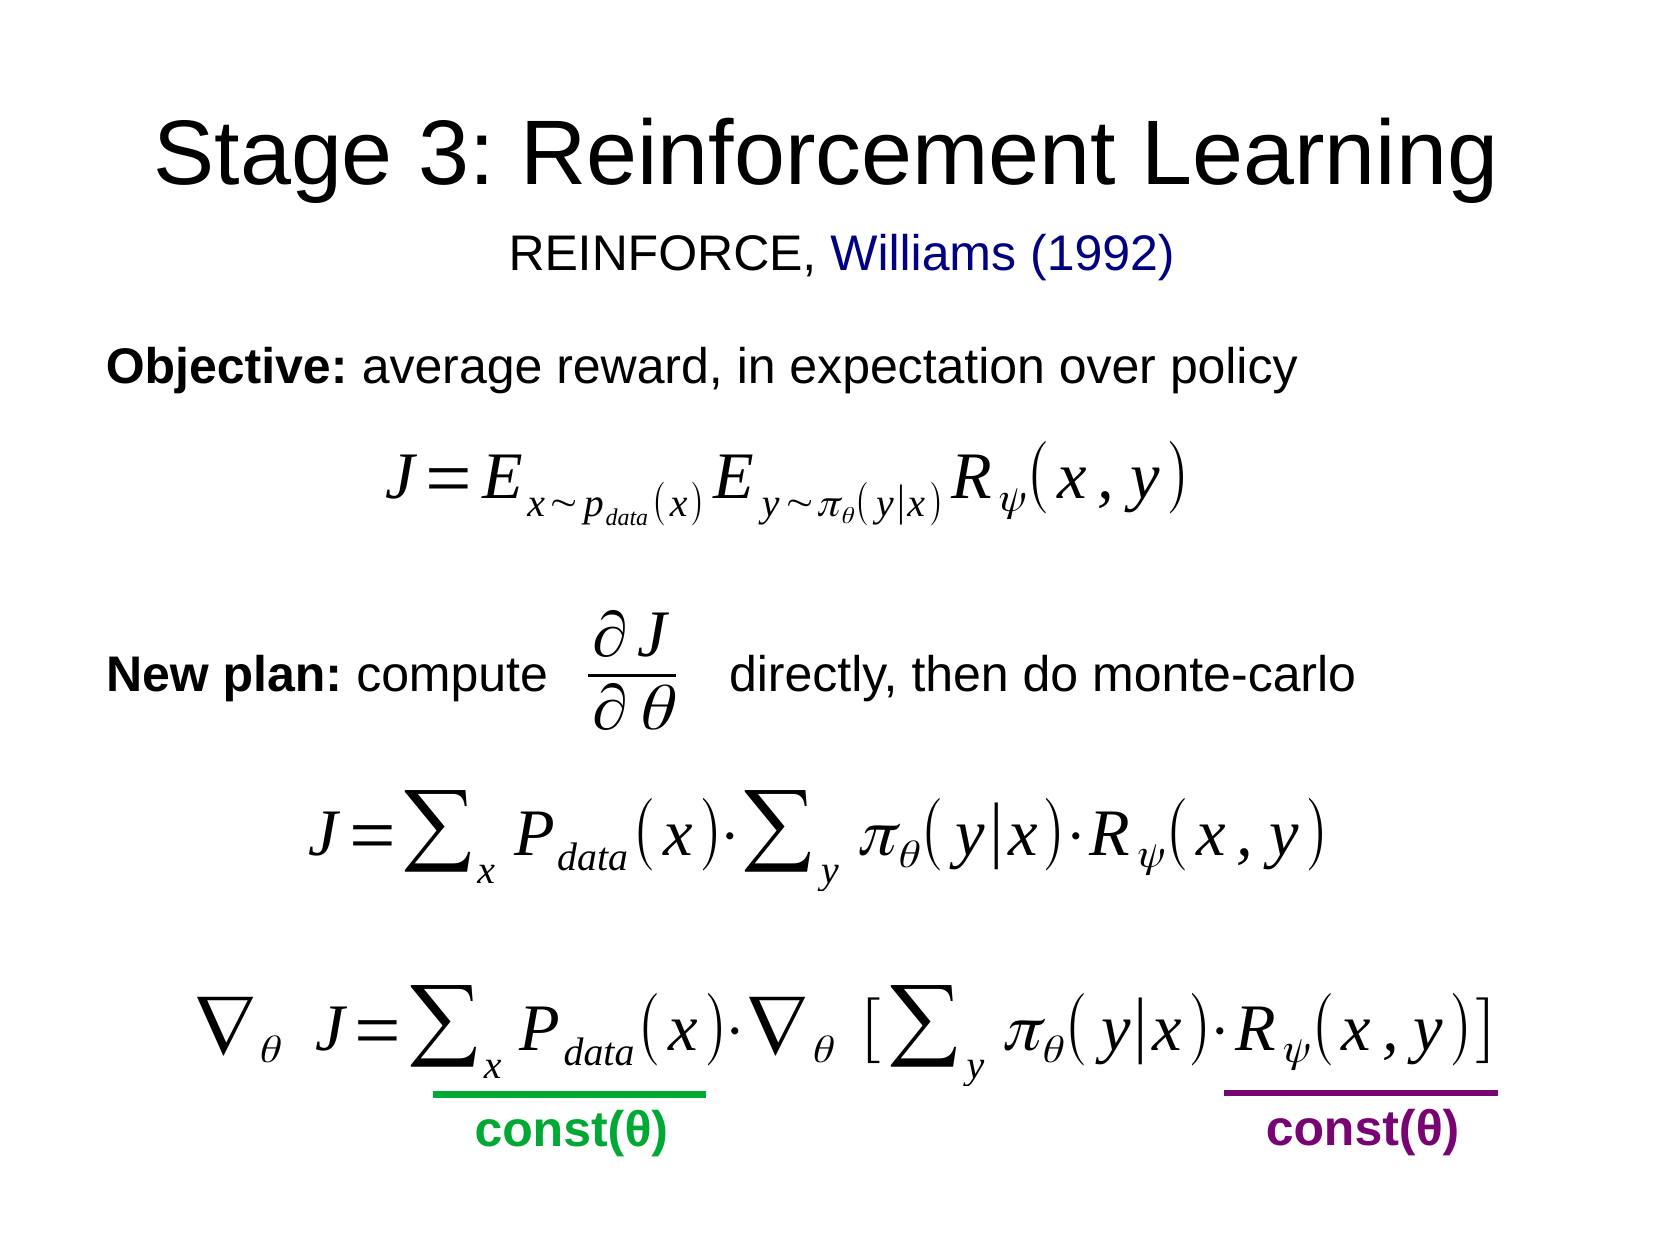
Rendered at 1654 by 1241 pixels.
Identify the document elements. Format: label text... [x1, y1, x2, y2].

chart [578, 597, 686, 735]
text_box Objective: average reward, in expectation over policy [91, 331, 1450, 458]
text_box New plan: compute directly, then do monte-carlo [91, 638, 1450, 765]
text_box const(θ) [454, 1094, 689, 1226]
text_box REINFORCE, Williams (1992) [493, 217, 1249, 331]
text_box const(θ) [1245, 1092, 1480, 1225]
title Stage 3: Reinforcement Learning [82, 49, 1571, 257]
chart [377, 437, 1196, 531]
chart [300, 786, 1334, 891]
chart [188, 981, 1500, 1086]
